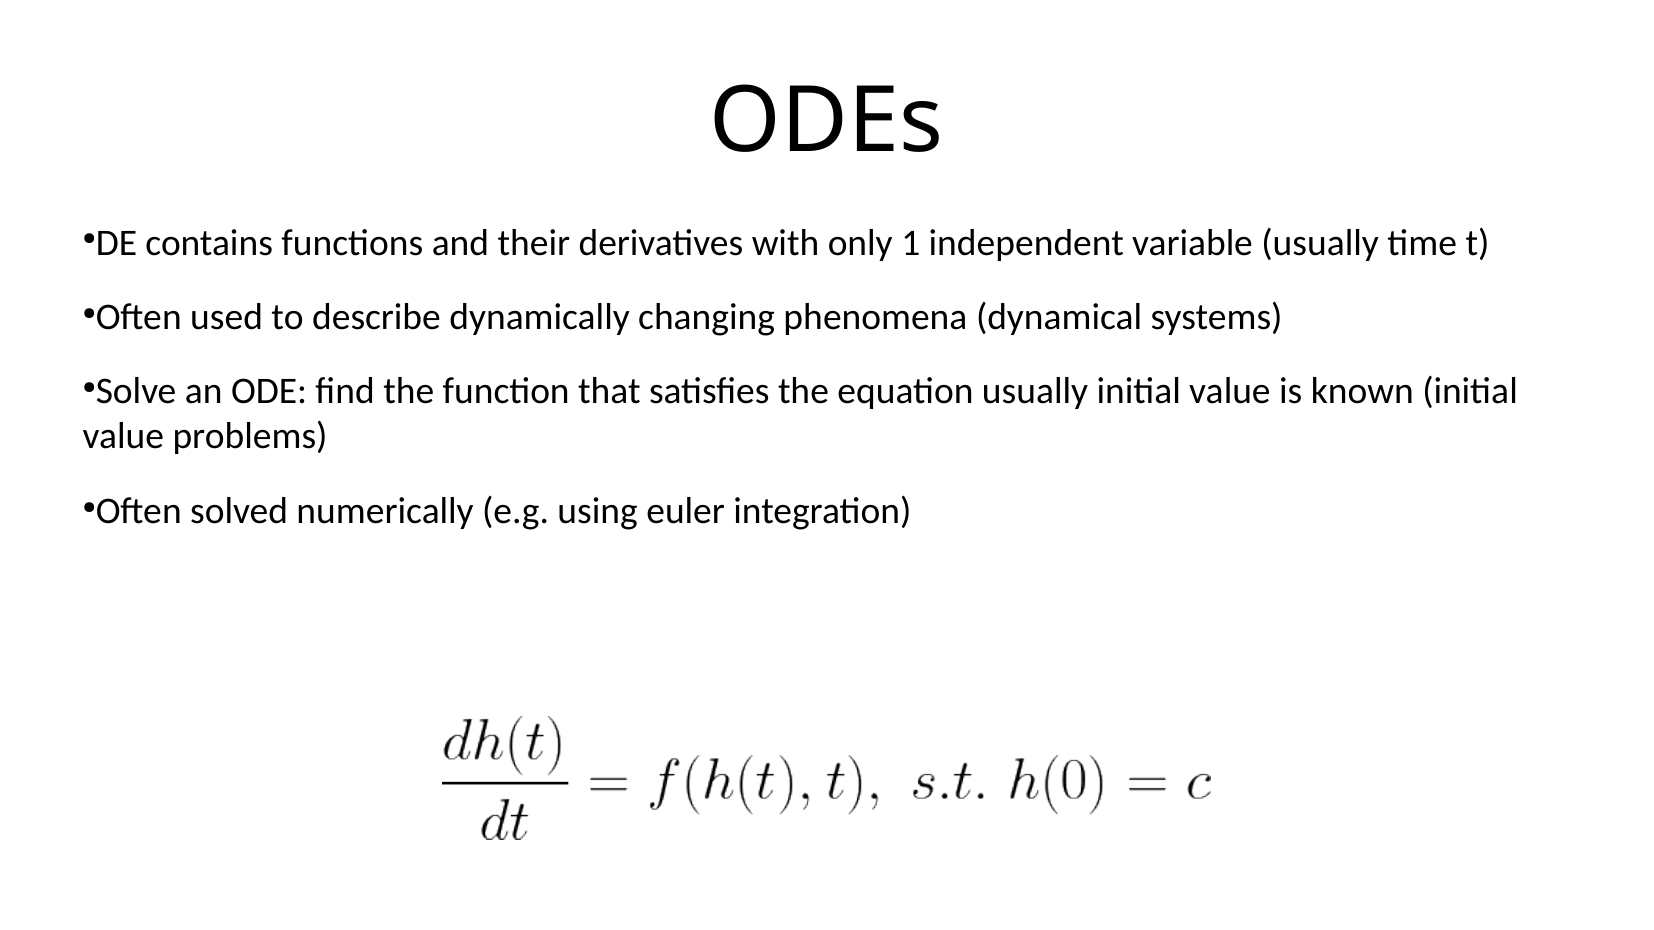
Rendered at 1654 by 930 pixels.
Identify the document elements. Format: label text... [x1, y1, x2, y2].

list DE contains functions and their derivatives with only 1 independent variable (usually time t) Often used to describe dynamically changing phenomena (dynamical systems) Solve an ODE: find the function that satisfies the equation usually initial value is known (initial value problems) Often solved numerically (e.g. using euler integration) [82, 217, 1571, 757]
picture [442, 716, 1211, 841]
title ODEs [82, 37, 1571, 193]
